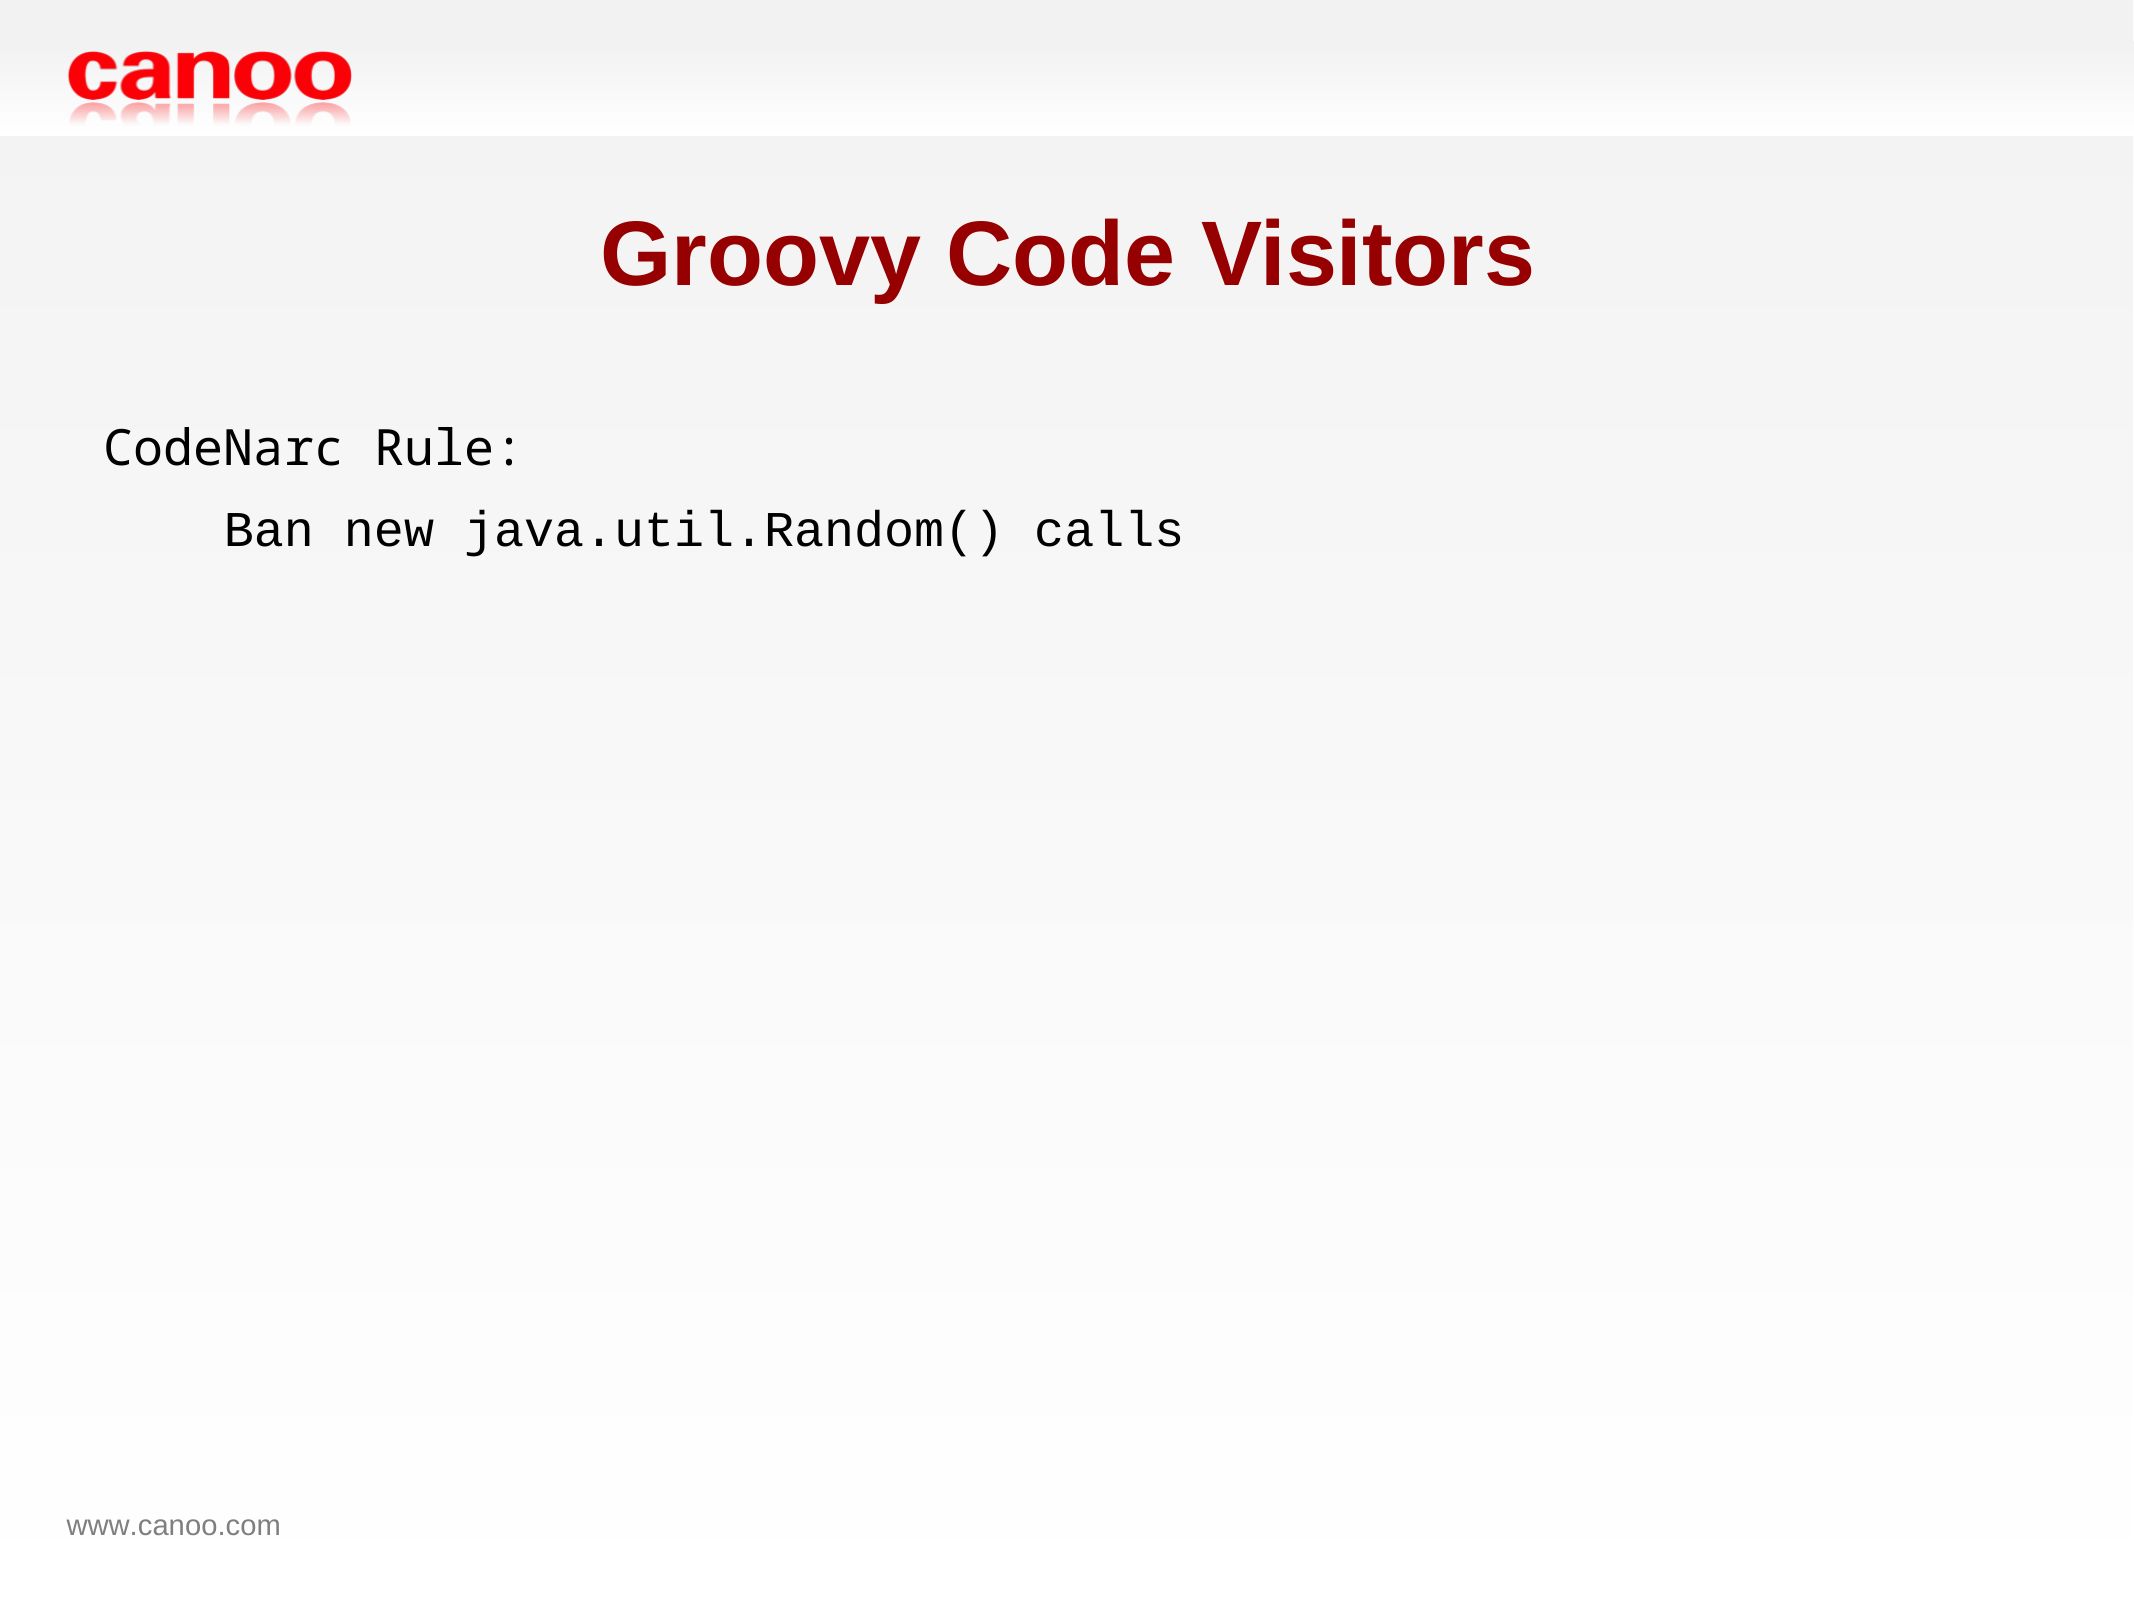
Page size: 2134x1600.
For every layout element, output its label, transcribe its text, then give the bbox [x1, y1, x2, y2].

title Groovy Code Visitors [62, 185, 2075, 313]
subtitle CodeNarc Rule: Ban new java.util.Random() calls [103, 371, 2030, 1414]
picture [65, 48, 353, 154]
